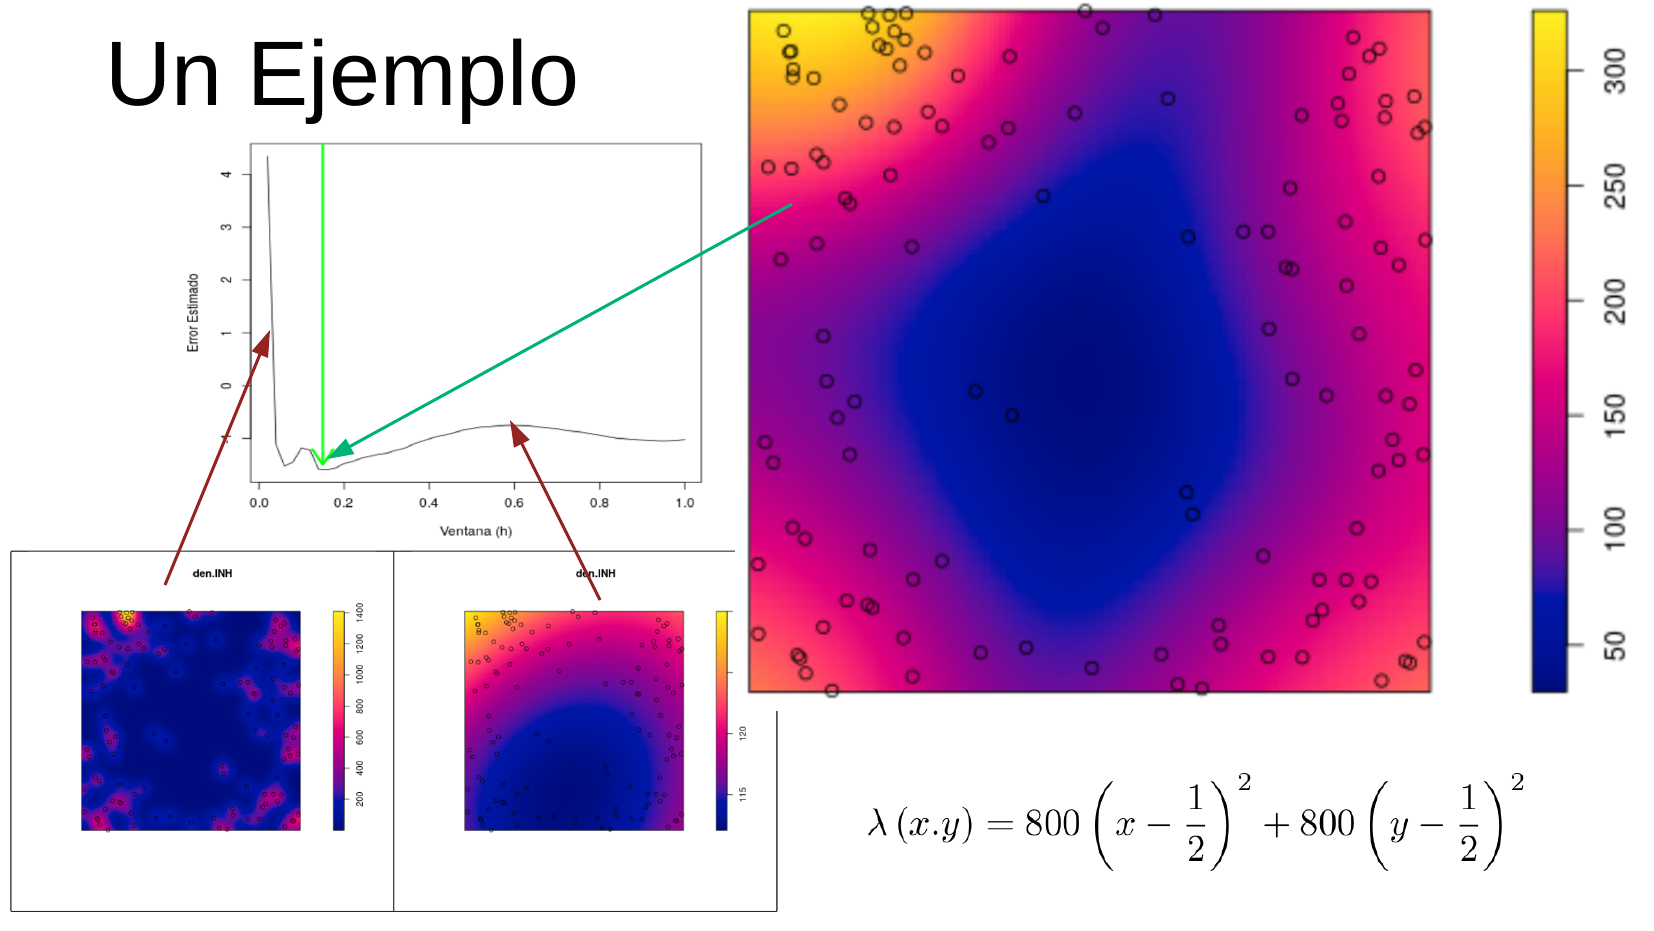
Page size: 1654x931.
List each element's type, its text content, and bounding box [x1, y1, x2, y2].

picture [0, 0, 1636, 928]
picture [845, 734, 1546, 883]
title Un Ejemplo [0, 0, 1087, 152]
